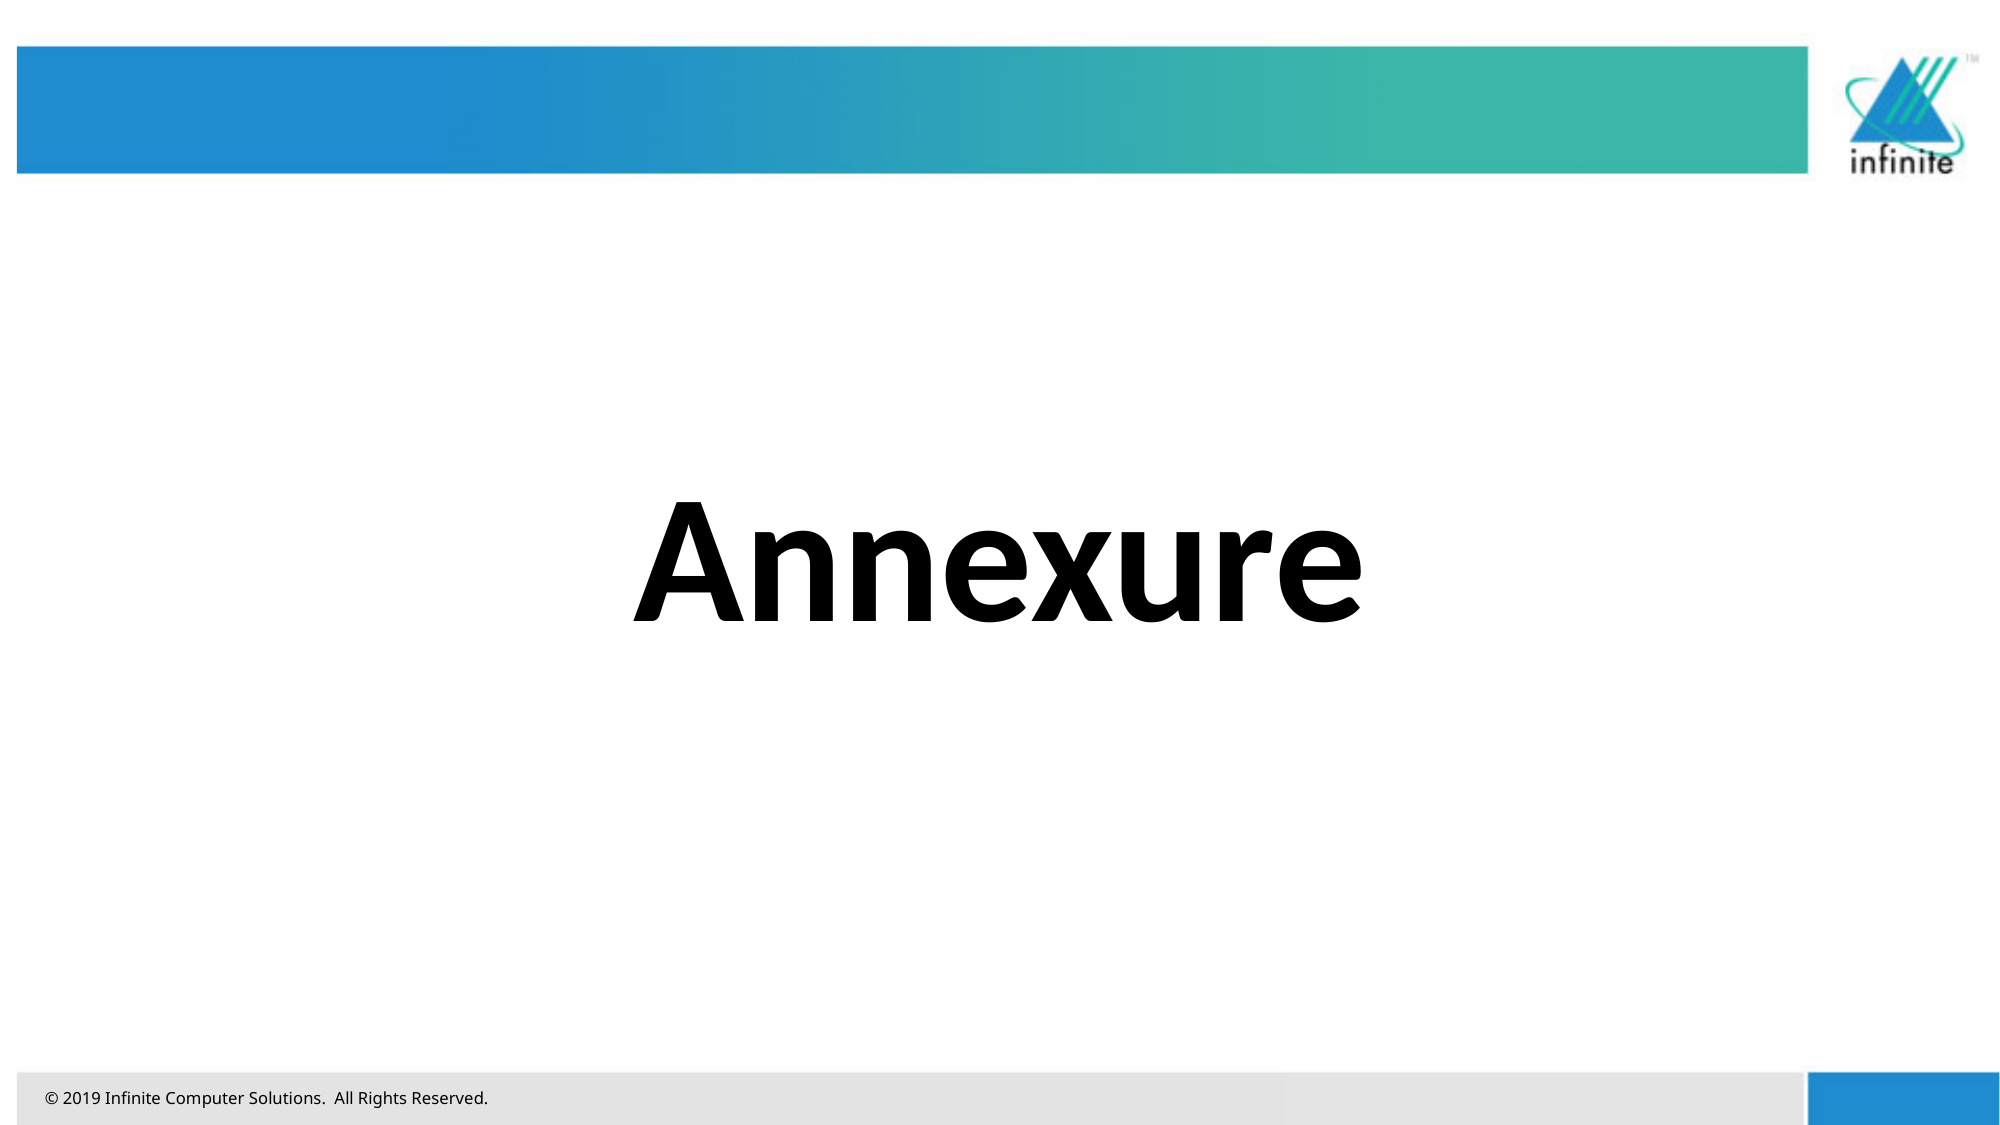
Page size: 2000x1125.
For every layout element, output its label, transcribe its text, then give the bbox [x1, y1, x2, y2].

text_box Annexure [499, 335, 1501, 669]
picture [16, 0, 2000, 1125]
